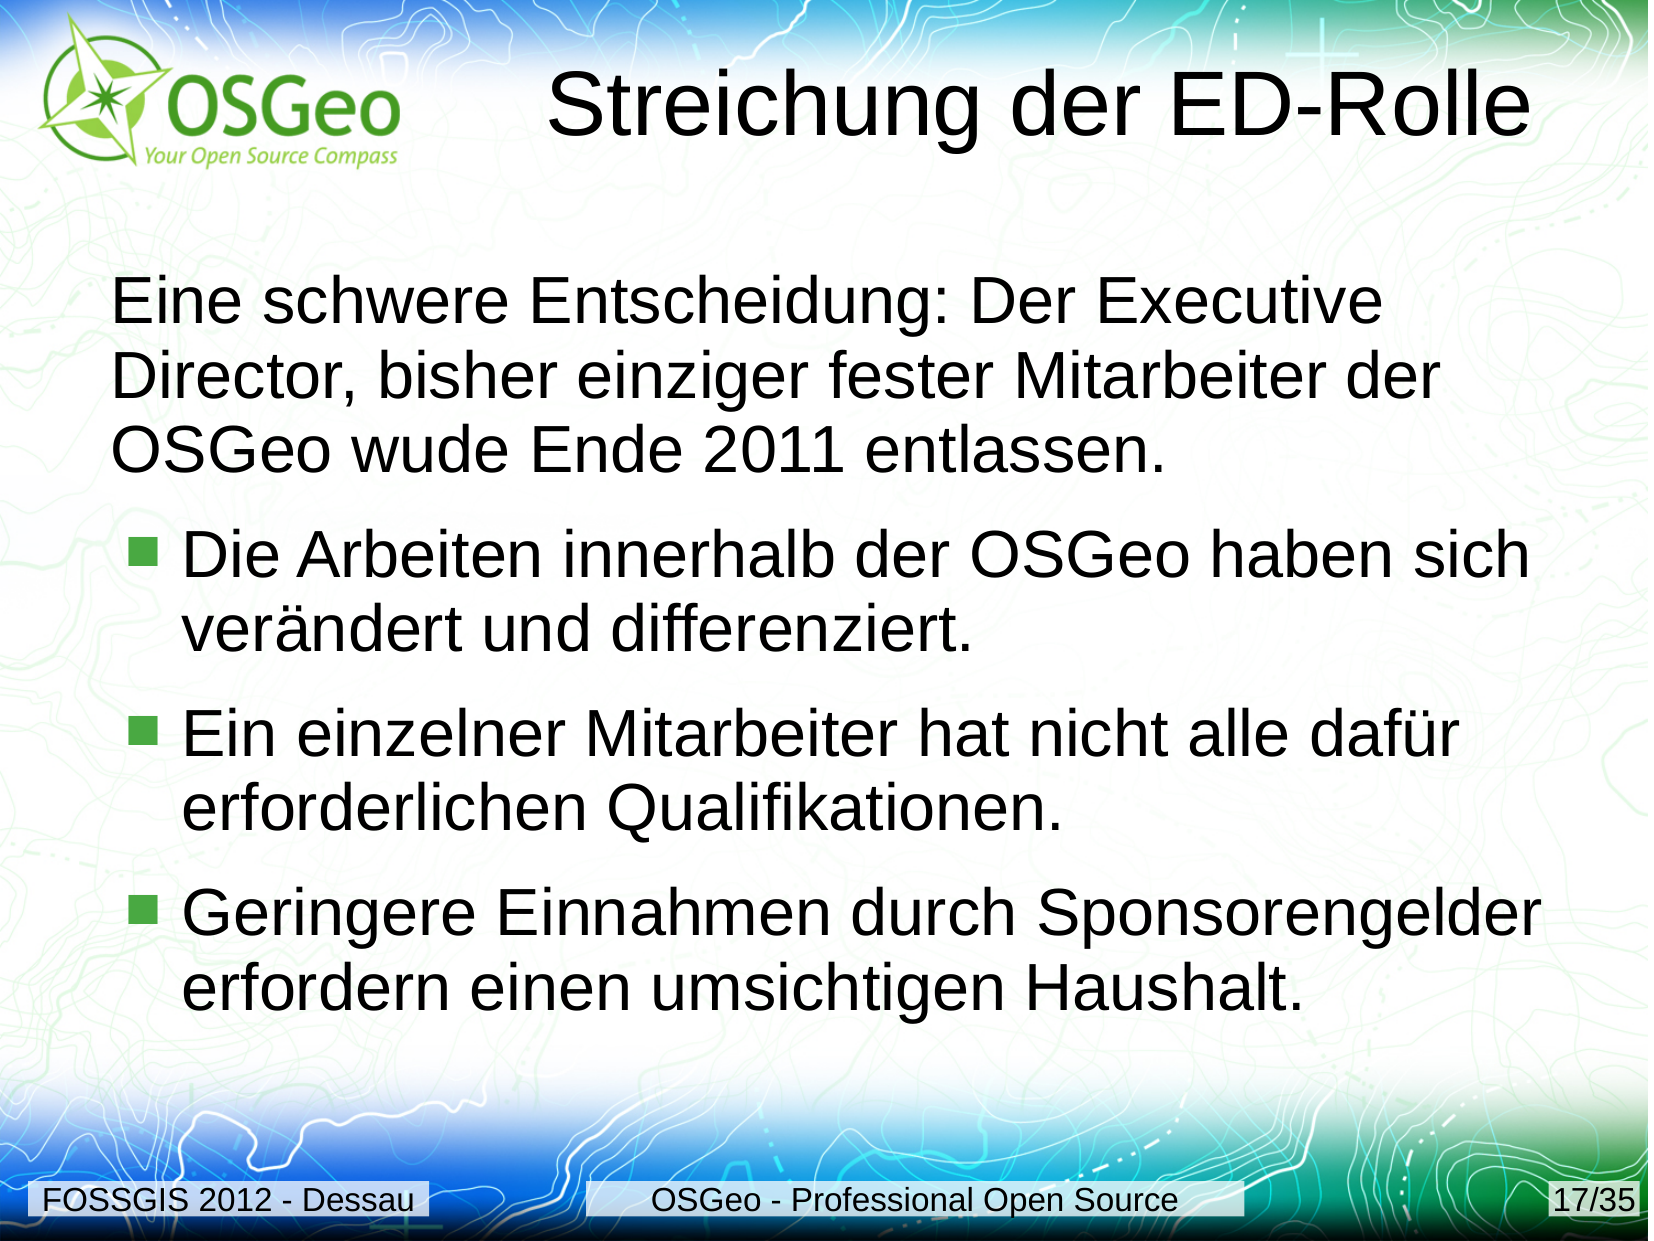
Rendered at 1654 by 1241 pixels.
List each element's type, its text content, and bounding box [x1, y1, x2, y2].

list Eine schwere Entscheidung: Der Executive Director, bisher einziger fester Mitarbeiter der OSGeo wude Ende 2011 entlassen. Die Arbeiten innerhalb der OSGeo haben sich verändert und differenziert. Ein einzelner Mitarbeiter hat nicht alle dafür erforderlichen Qualifikationen. Geringere Einnahmen durch Sponsorengelder erfordern einen umsichtigen Haushalt. [110, 262, 1595, 1055]
picture [0, 0, 1648, 1241]
title Streichung der ED-Rolle [430, 29, 1536, 178]
